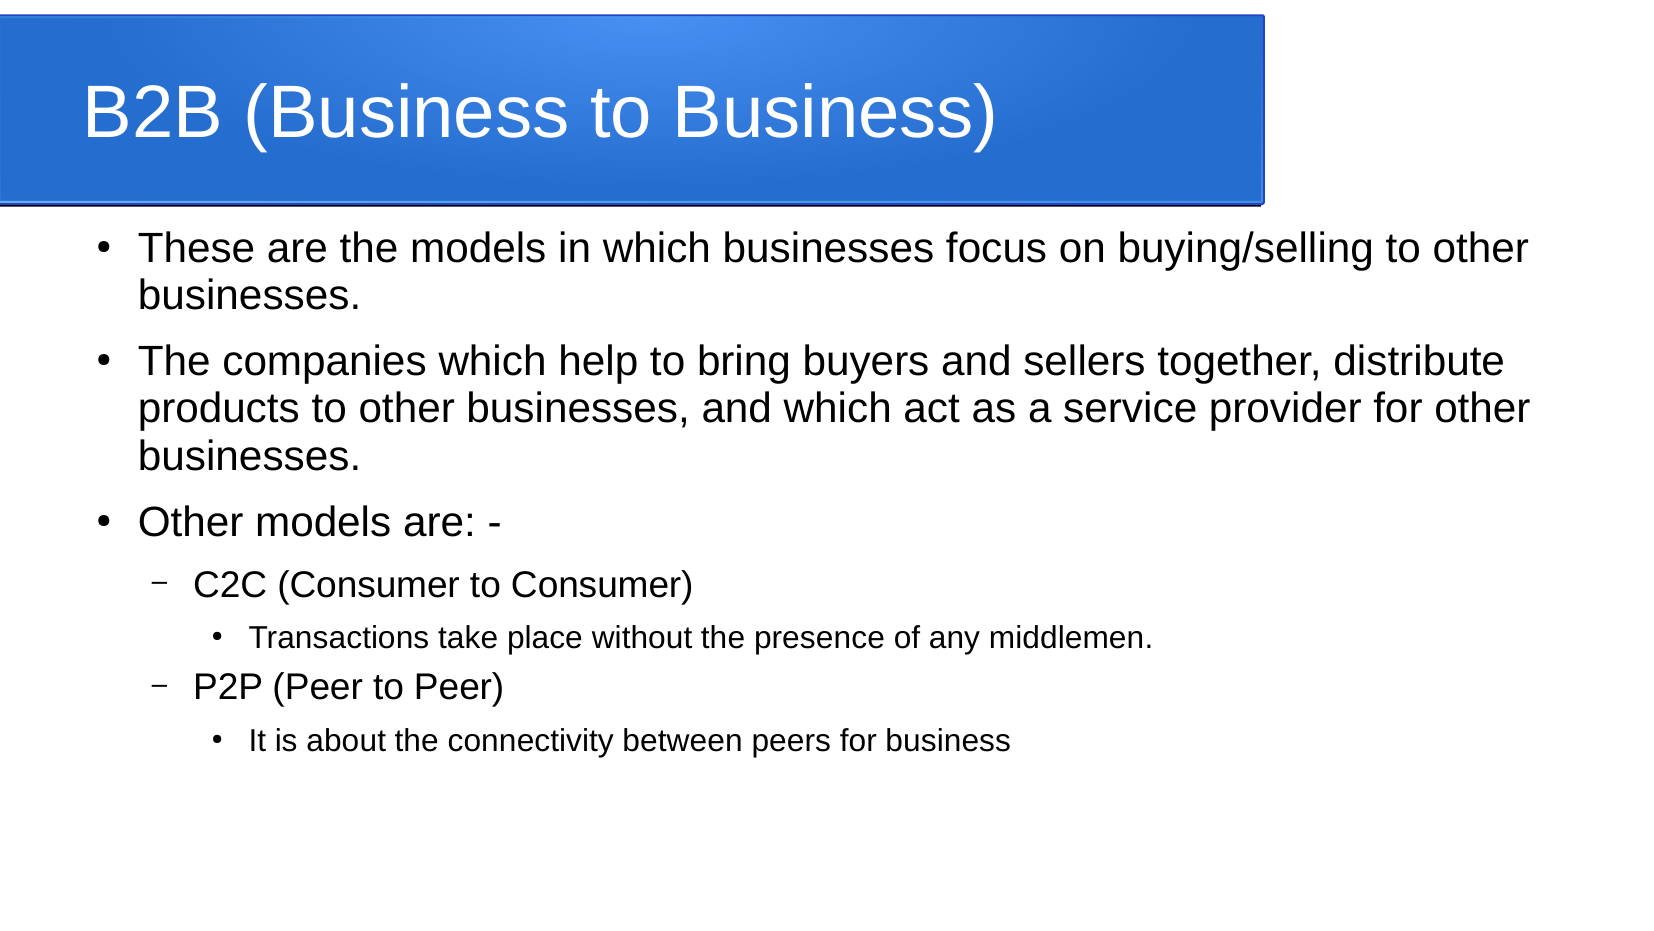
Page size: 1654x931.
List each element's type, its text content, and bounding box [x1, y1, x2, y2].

list These are the models in which businesses focus on buying/selling to other businesses. The companies which help to bring buyers and sellers together, distribute products to other businesses, and which act as a service provider for other businesses. Other models are: - C2C (Consumer to Consumer) Transactions take place without the presence of any middlemen. P2P (Peer to Peer) It is about the connectivity between peers for business [82, 224, 1571, 764]
title B2B (Business to Business) [82, 35, 1235, 189]
